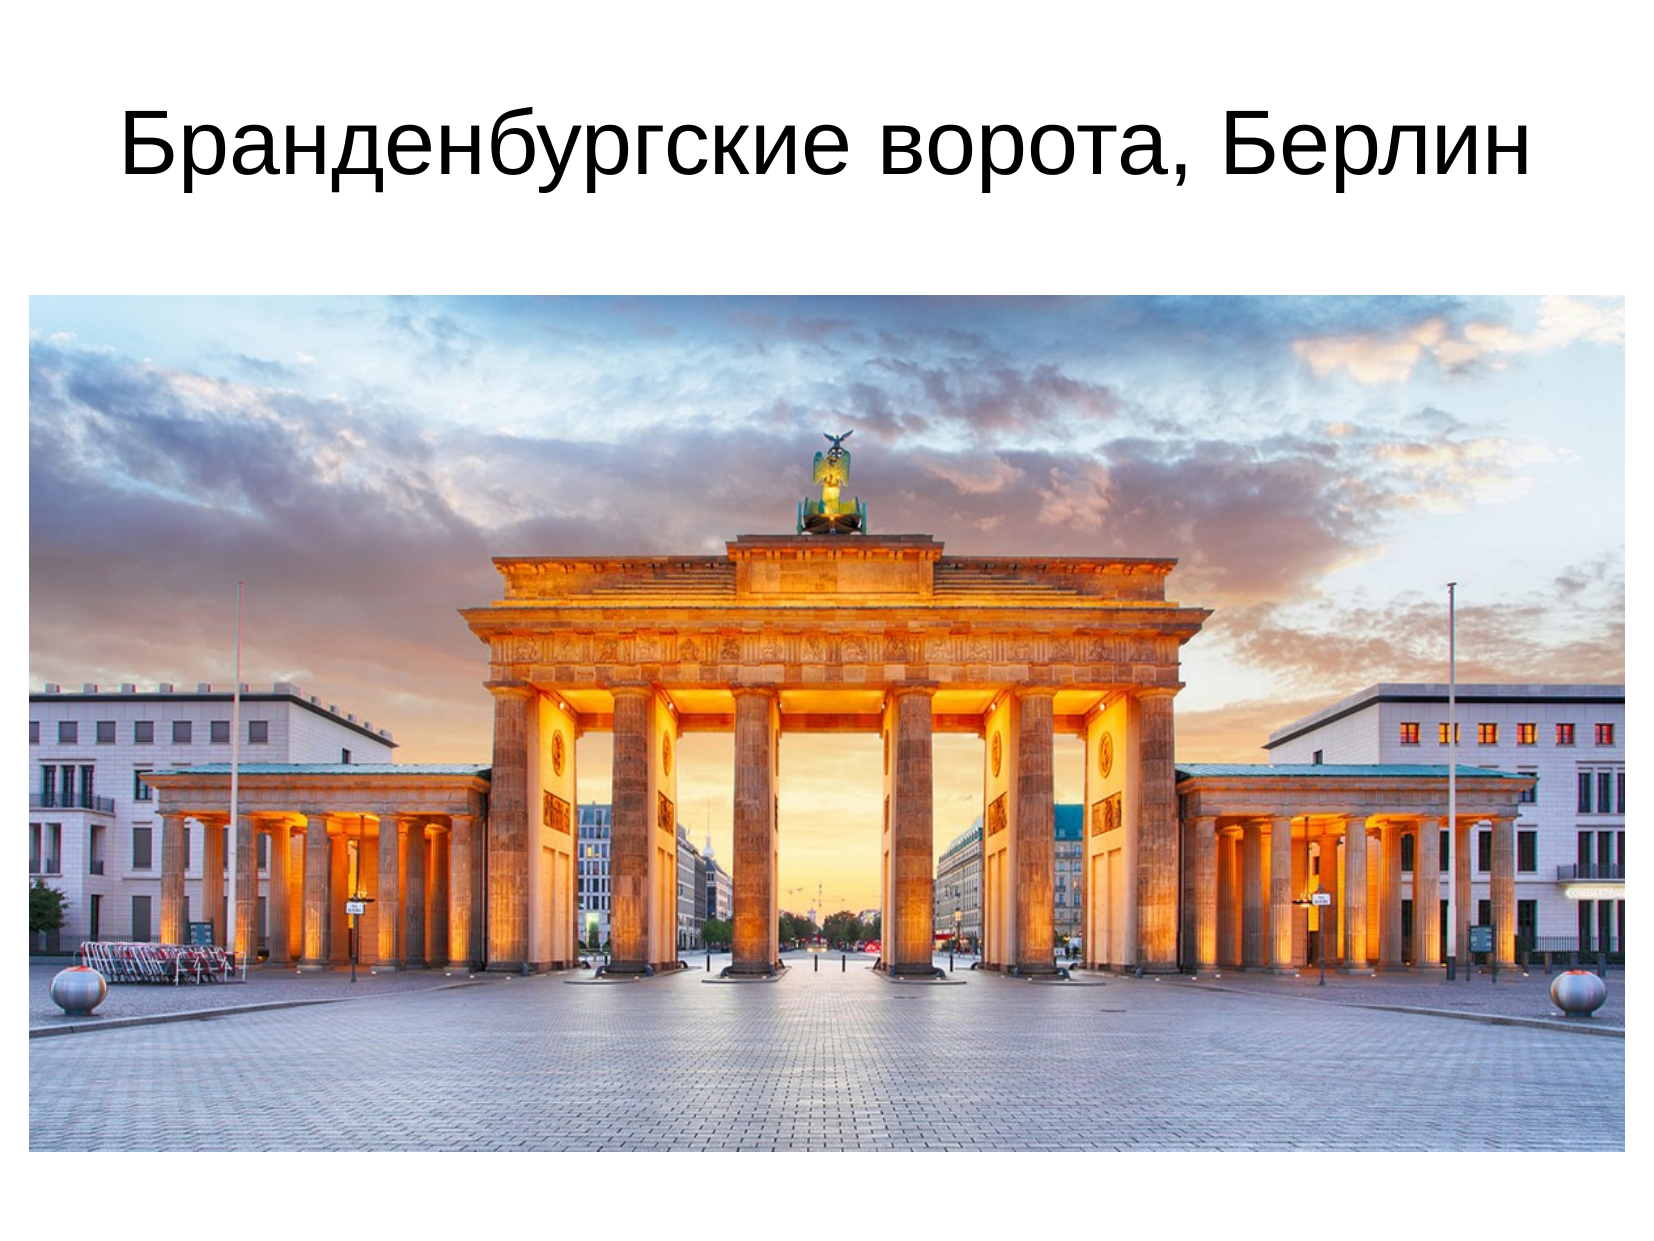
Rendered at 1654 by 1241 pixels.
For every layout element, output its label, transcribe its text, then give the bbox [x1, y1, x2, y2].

picture [29, 295, 1625, 1152]
title Бранденбургские ворота, Берлин [82, 49, 1571, 237]
